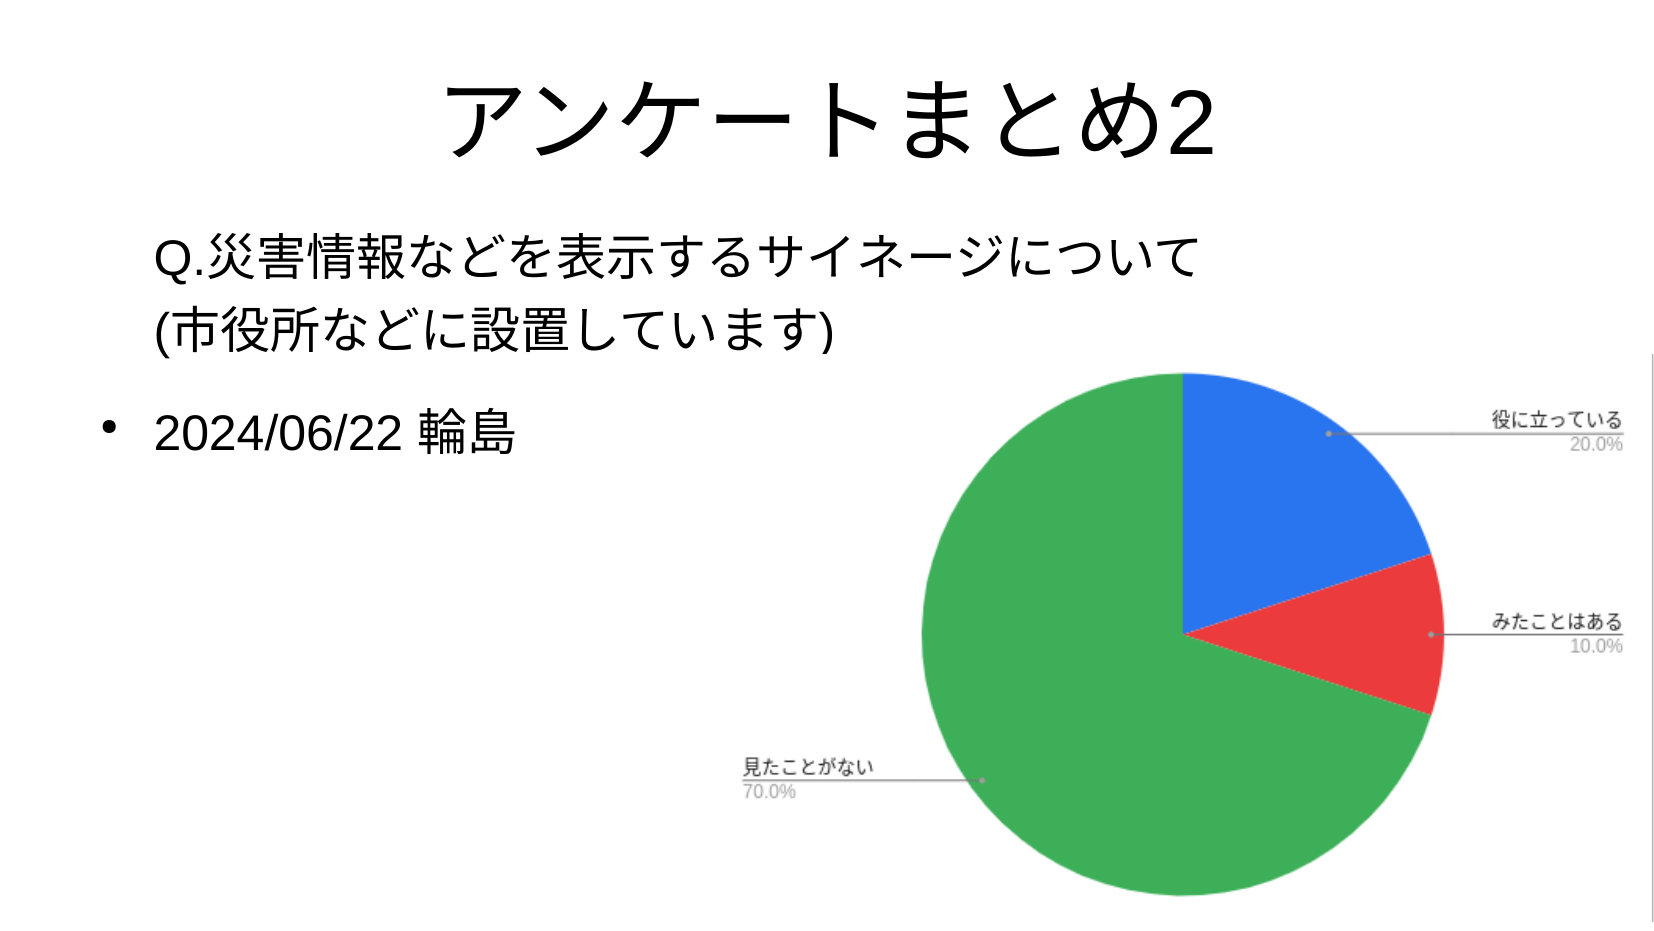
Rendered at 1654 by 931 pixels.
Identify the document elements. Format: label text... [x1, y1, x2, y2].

picture [714, 354, 1654, 922]
title アンケートまとめ2 [82, 37, 1571, 193]
list Q.災害情報などを表示するサイネージについて (市役所などに設置しています) 2024/06/22 輪島 [82, 217, 1571, 758]
